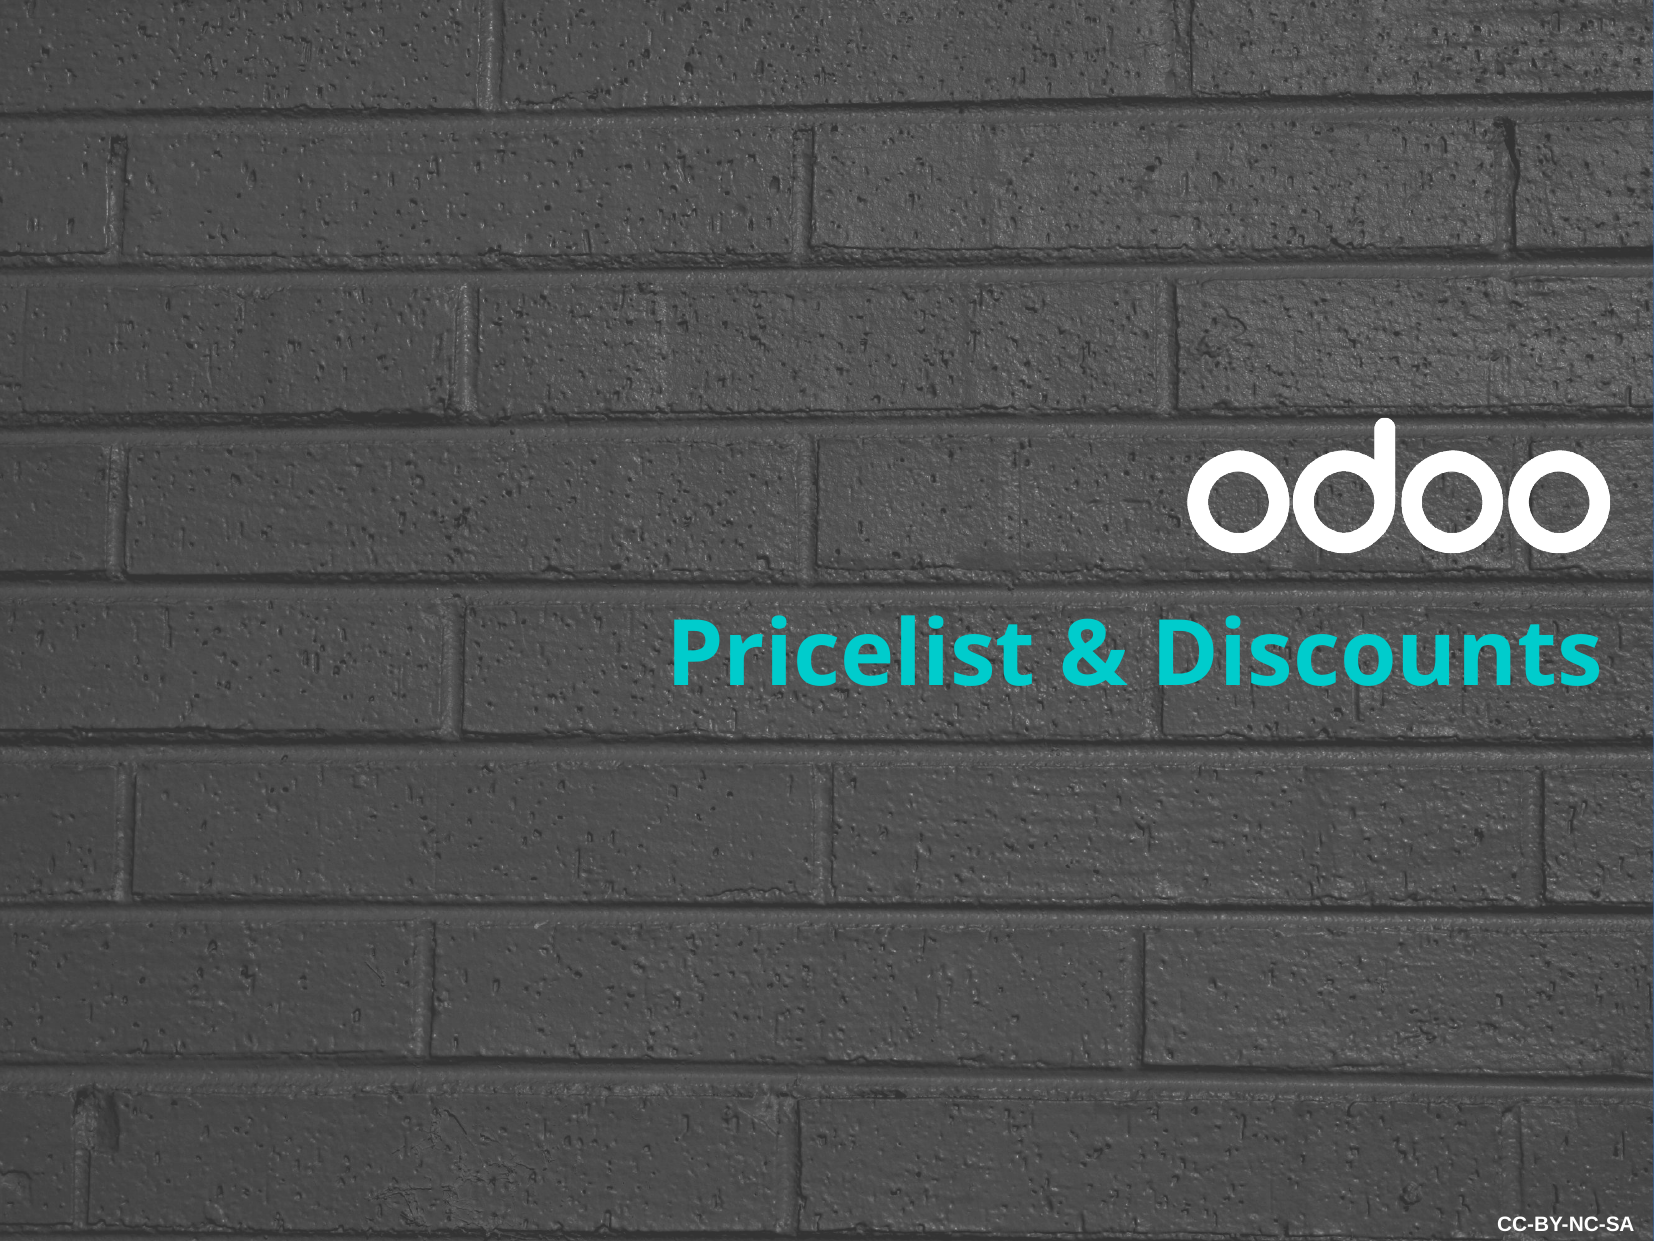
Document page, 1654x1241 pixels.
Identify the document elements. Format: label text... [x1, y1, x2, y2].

text_box Pricelist & Discounts [0, 580, 1619, 892]
text_box CC-BY-NC-SA [1482, 1204, 1654, 1241]
picture [0, 0, 1654, 1241]
